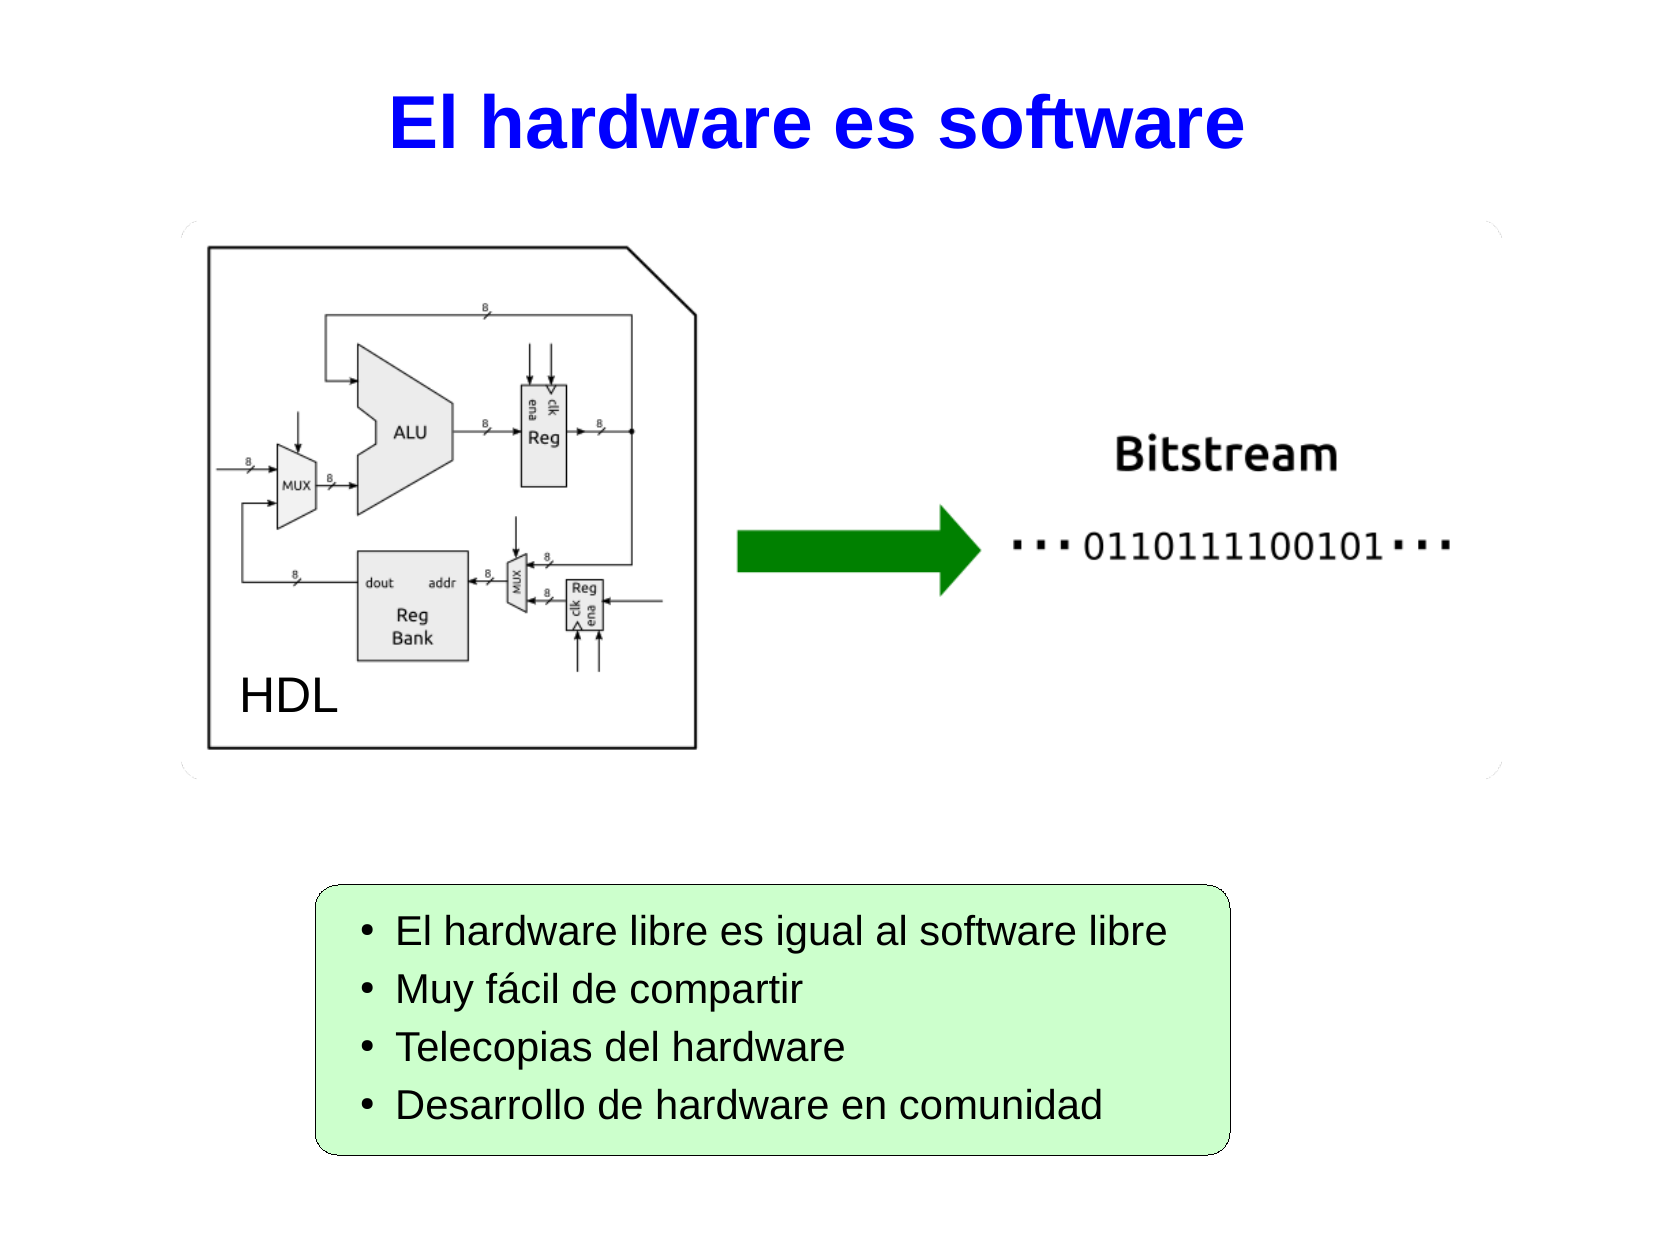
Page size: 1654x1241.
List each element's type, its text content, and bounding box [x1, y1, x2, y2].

text_box El hardware es software [90, 73, 1546, 211]
text_box HDL [225, 660, 361, 737]
text_box El hardware libre es igual al software libre Muy fácil de compartir Telecopias del hardware Desarrollo de hardware en comunidad [345, 900, 1246, 1137]
text_box [315, 884, 1230, 1156]
picture [180, 220, 1503, 781]
